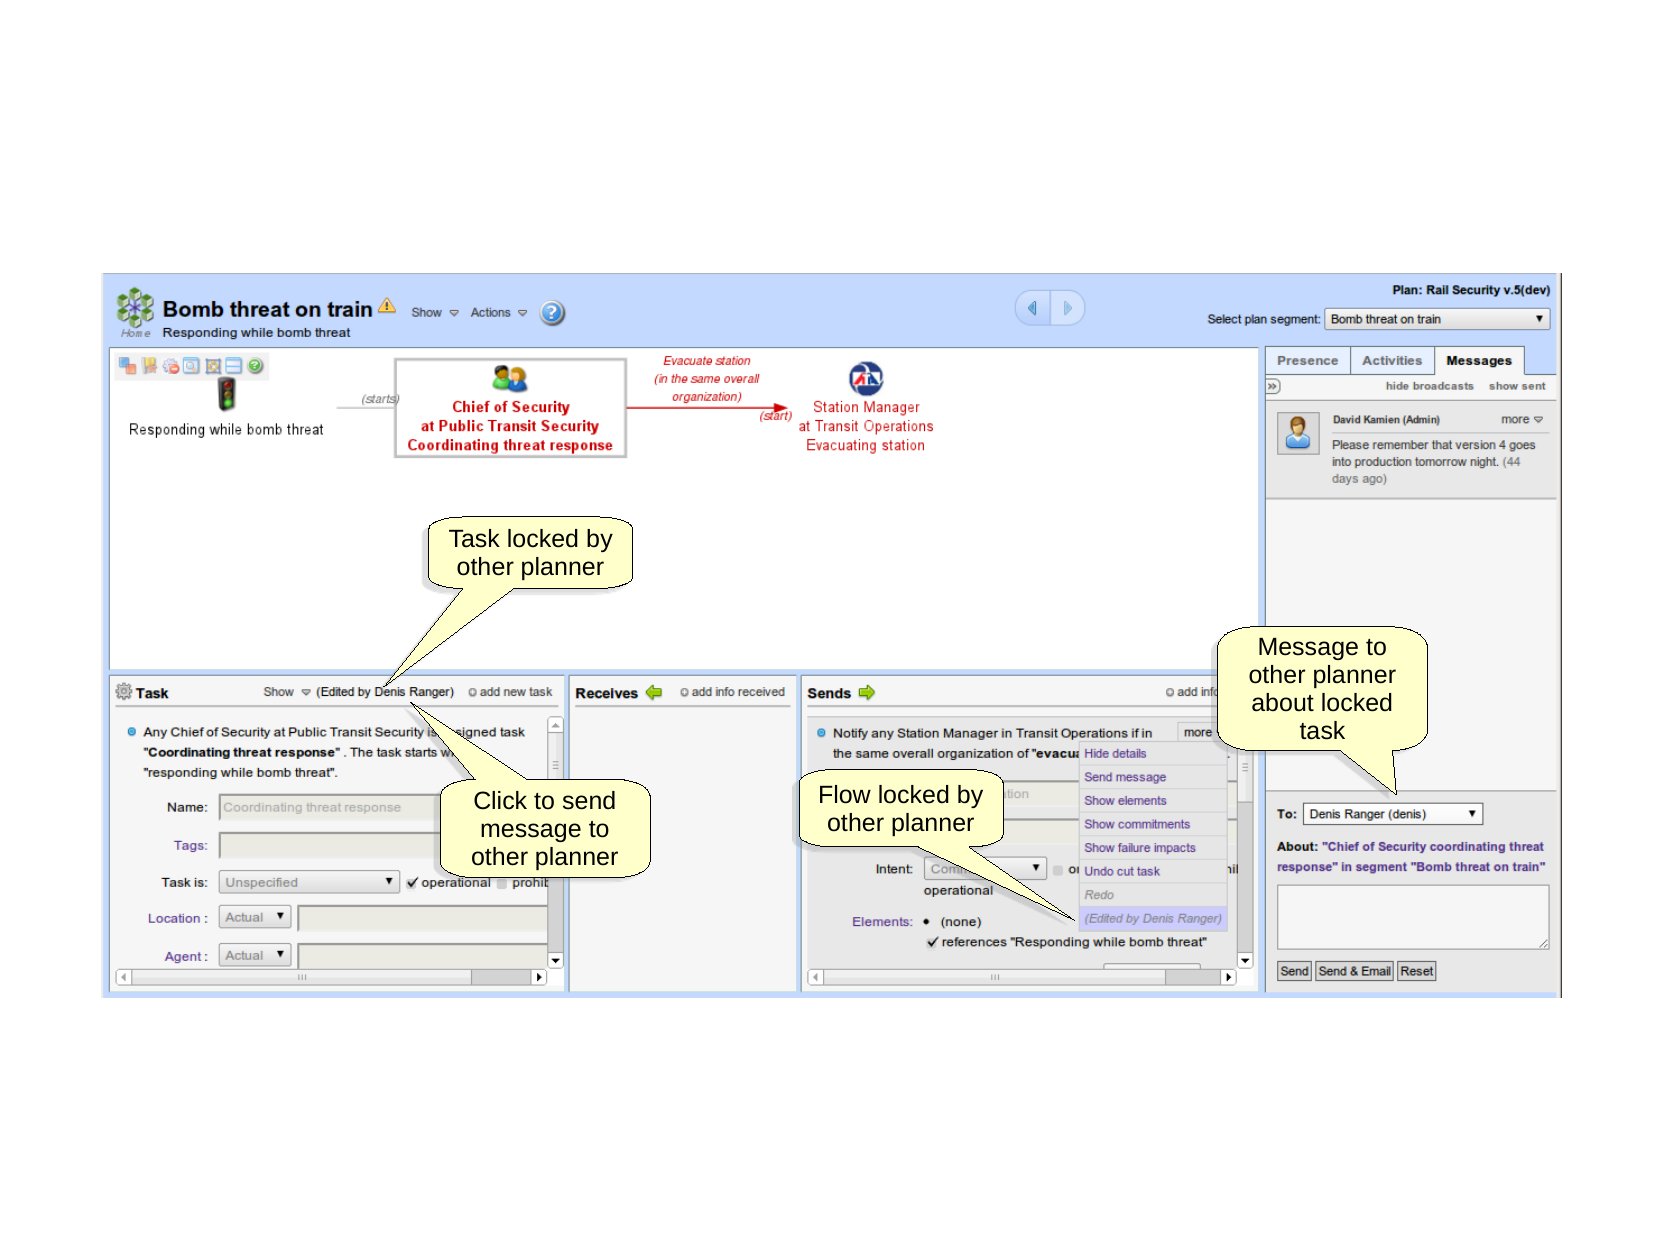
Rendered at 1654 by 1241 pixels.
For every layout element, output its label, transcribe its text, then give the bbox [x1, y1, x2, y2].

text_box Click to send message to other planner [410, 702, 651, 878]
text_box Message to other planner about locked task [1217, 626, 1428, 795]
text_box Task locked by other planner [383, 516, 633, 687]
text_box Flow locked by other planner [799, 769, 1075, 921]
picture [101, 273, 1562, 998]
